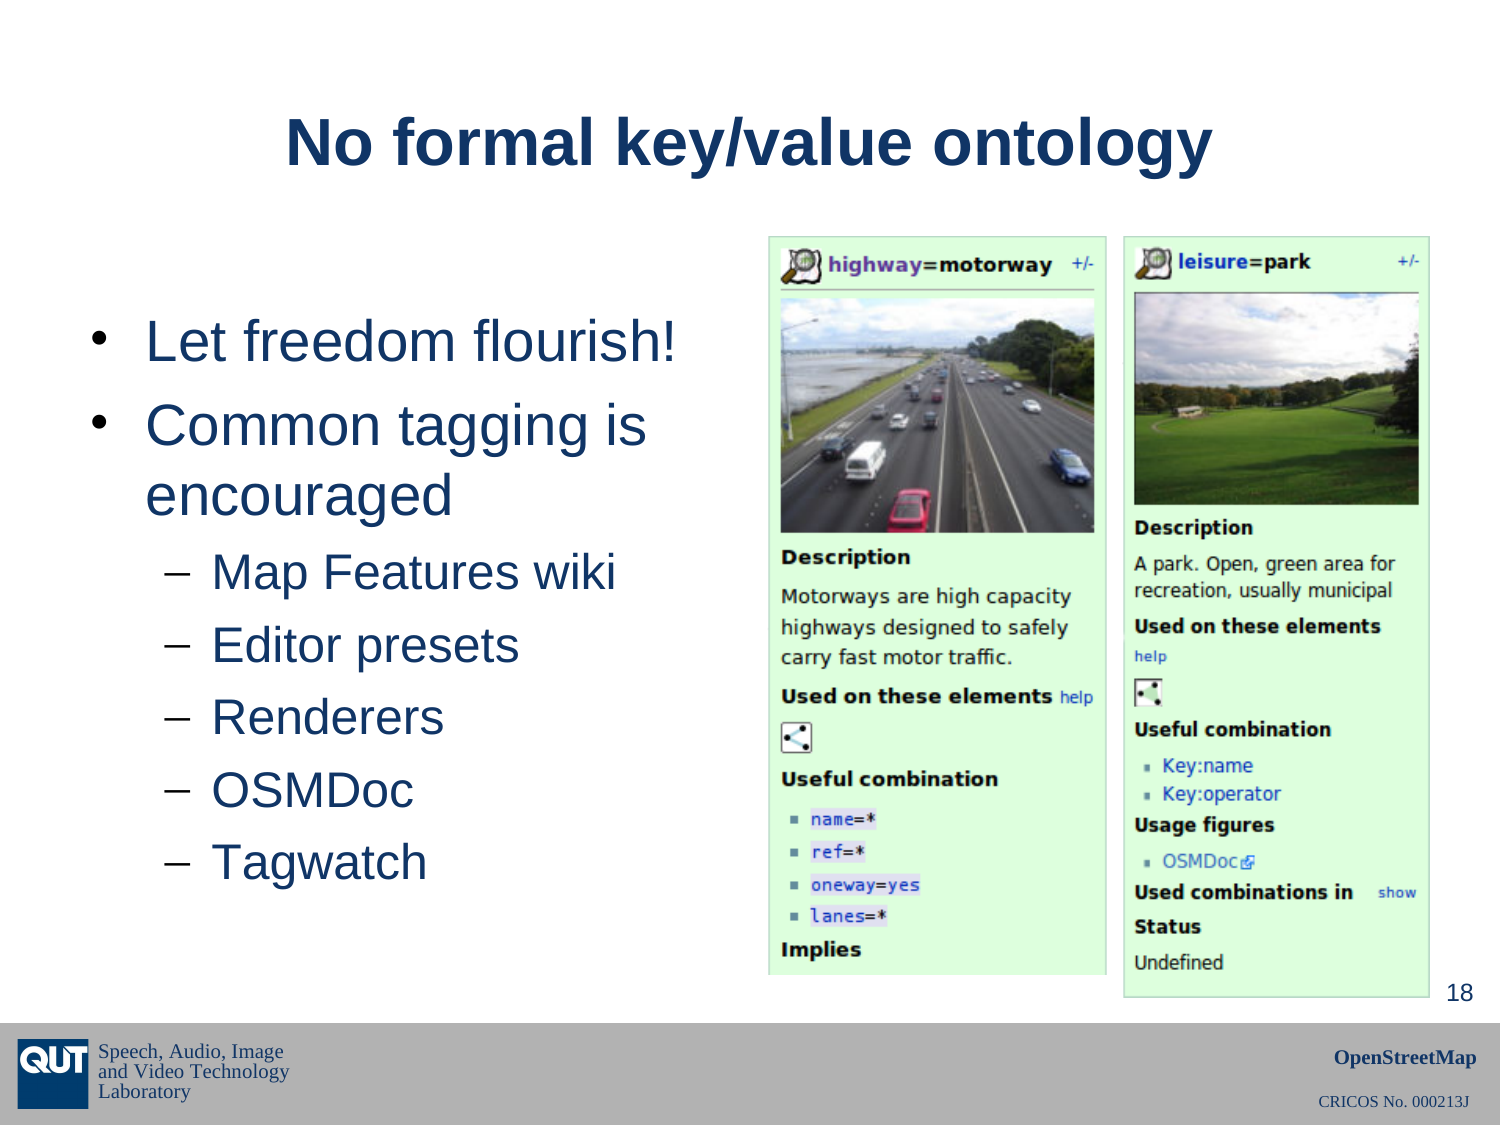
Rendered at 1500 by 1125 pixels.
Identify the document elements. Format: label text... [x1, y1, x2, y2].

picture [1122, 236, 1430, 998]
list Let freedom flourish! Common tagging is encouraged Map Features wiki Editor presets Renderers OSMDoc Tagwatch [74, 295, 739, 1038]
title No formal key/value ontology [74, 44, 1425, 233]
picture [17, 1039, 89, 1109]
picture [767, 236, 1107, 975]
